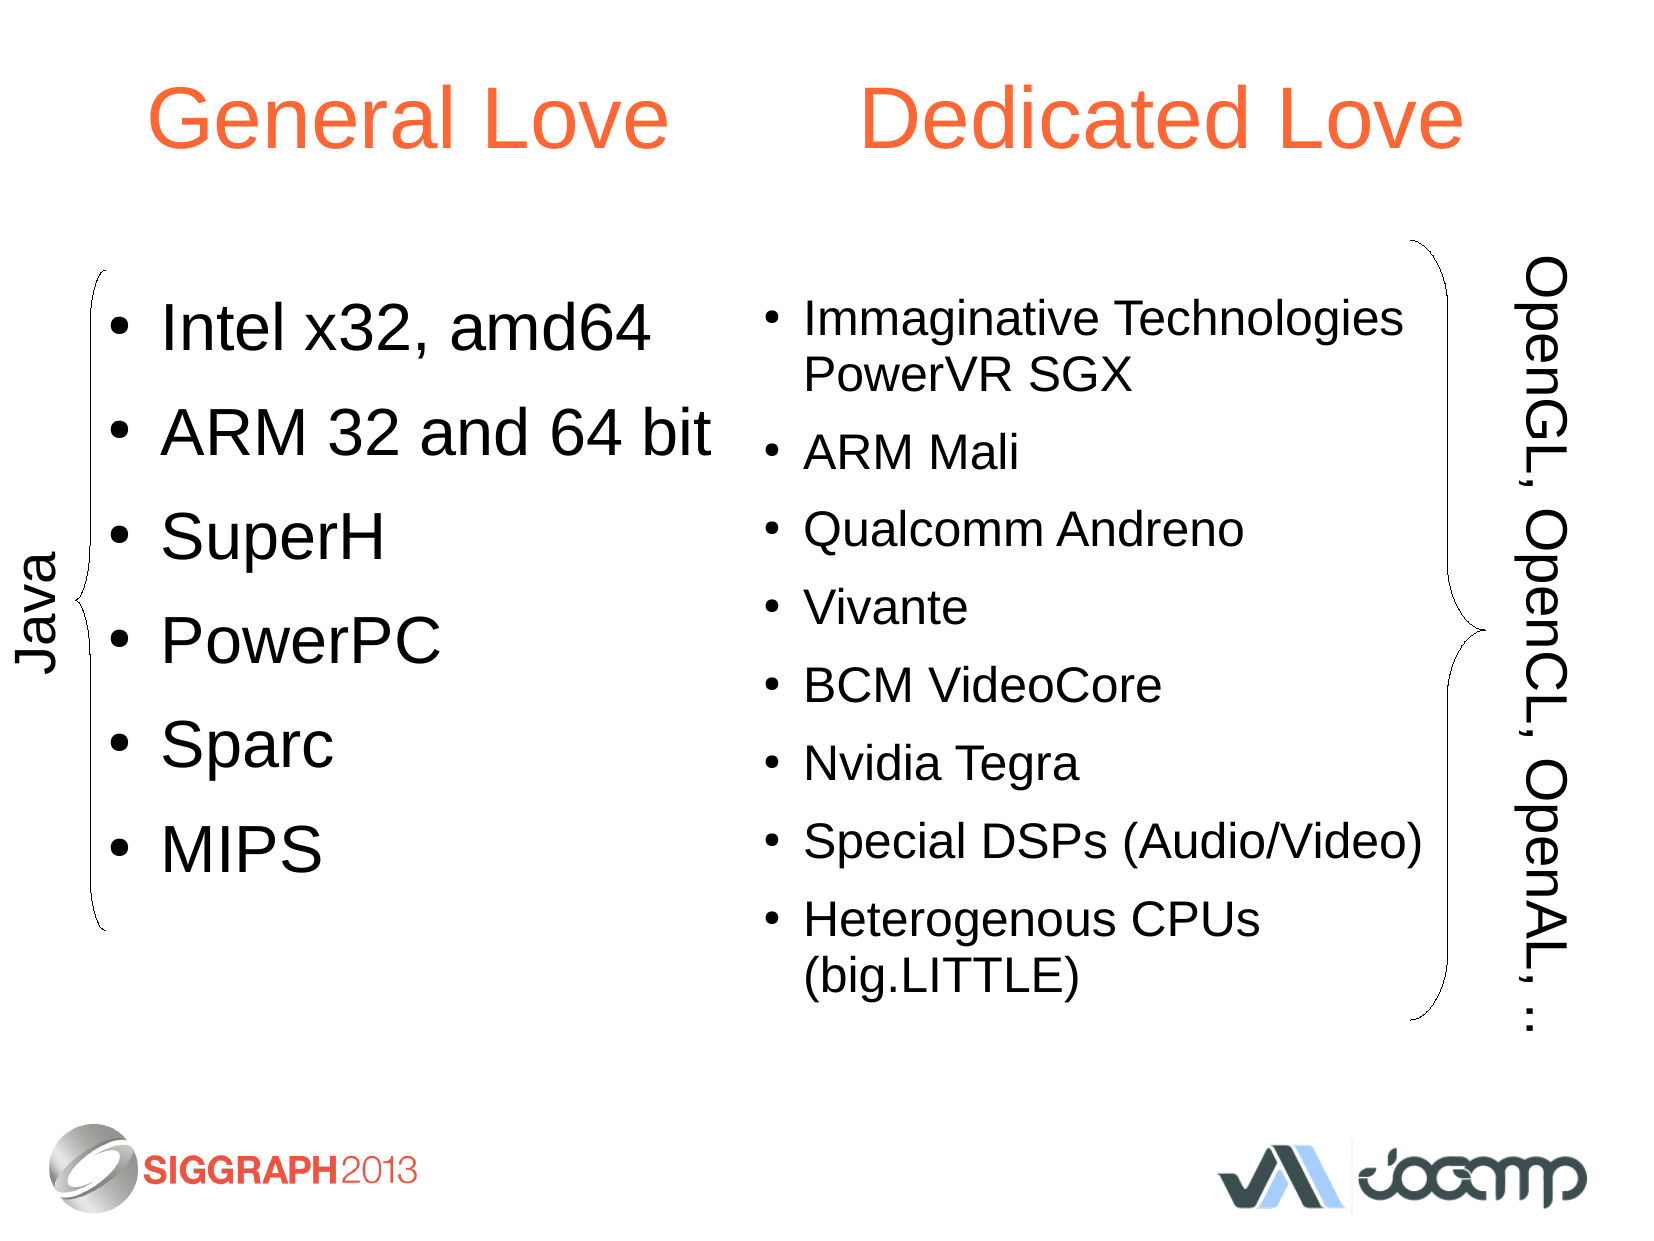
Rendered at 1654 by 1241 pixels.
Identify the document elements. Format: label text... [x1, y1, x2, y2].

text_box Java [0, 523, 76, 691]
picture [1215, 1139, 1587, 1215]
list Immaginative Technologies PowerVR SGX ARM Mali Qualcomm Andreno Vivante BCM VideoCore Nvidia Tegra Special DSPs (Audio/Video) Heterogenous CPUs (big.LITTLE) [750, 290, 1506, 1010]
text_box OpenGL, OpenCL, OpenAL, .. [1506, 240, 1587, 1081]
title Dedicated Love [750, 49, 1576, 188]
title General Love [68, 49, 750, 188]
list Intel x32, amd64 ARM 32 and 64 bit SuperH PowerPC Sparc MIPS [90, 290, 721, 1010]
picture [45, 1122, 421, 1215]
